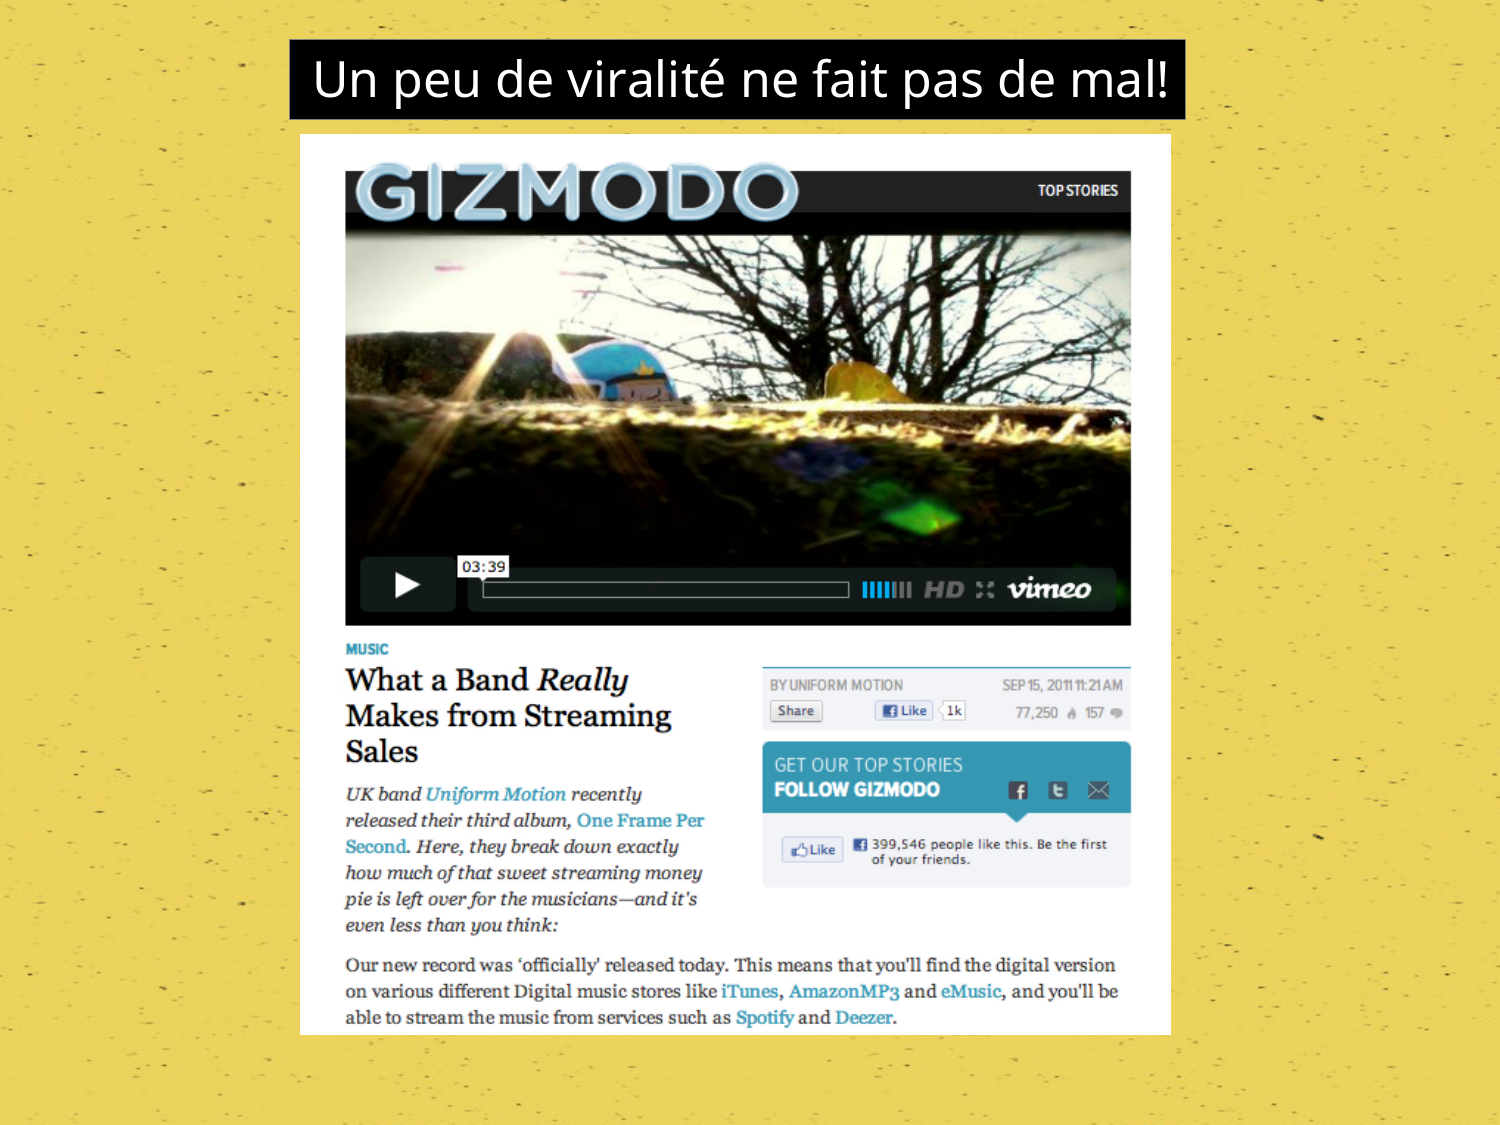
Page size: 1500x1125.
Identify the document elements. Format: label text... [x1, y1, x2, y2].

picture [0, 0, 1500, 1125]
text_box Un peu de viralité ne fait pas de mal! [297, 39, 1186, 116]
text_box [289, 39, 1186, 120]
